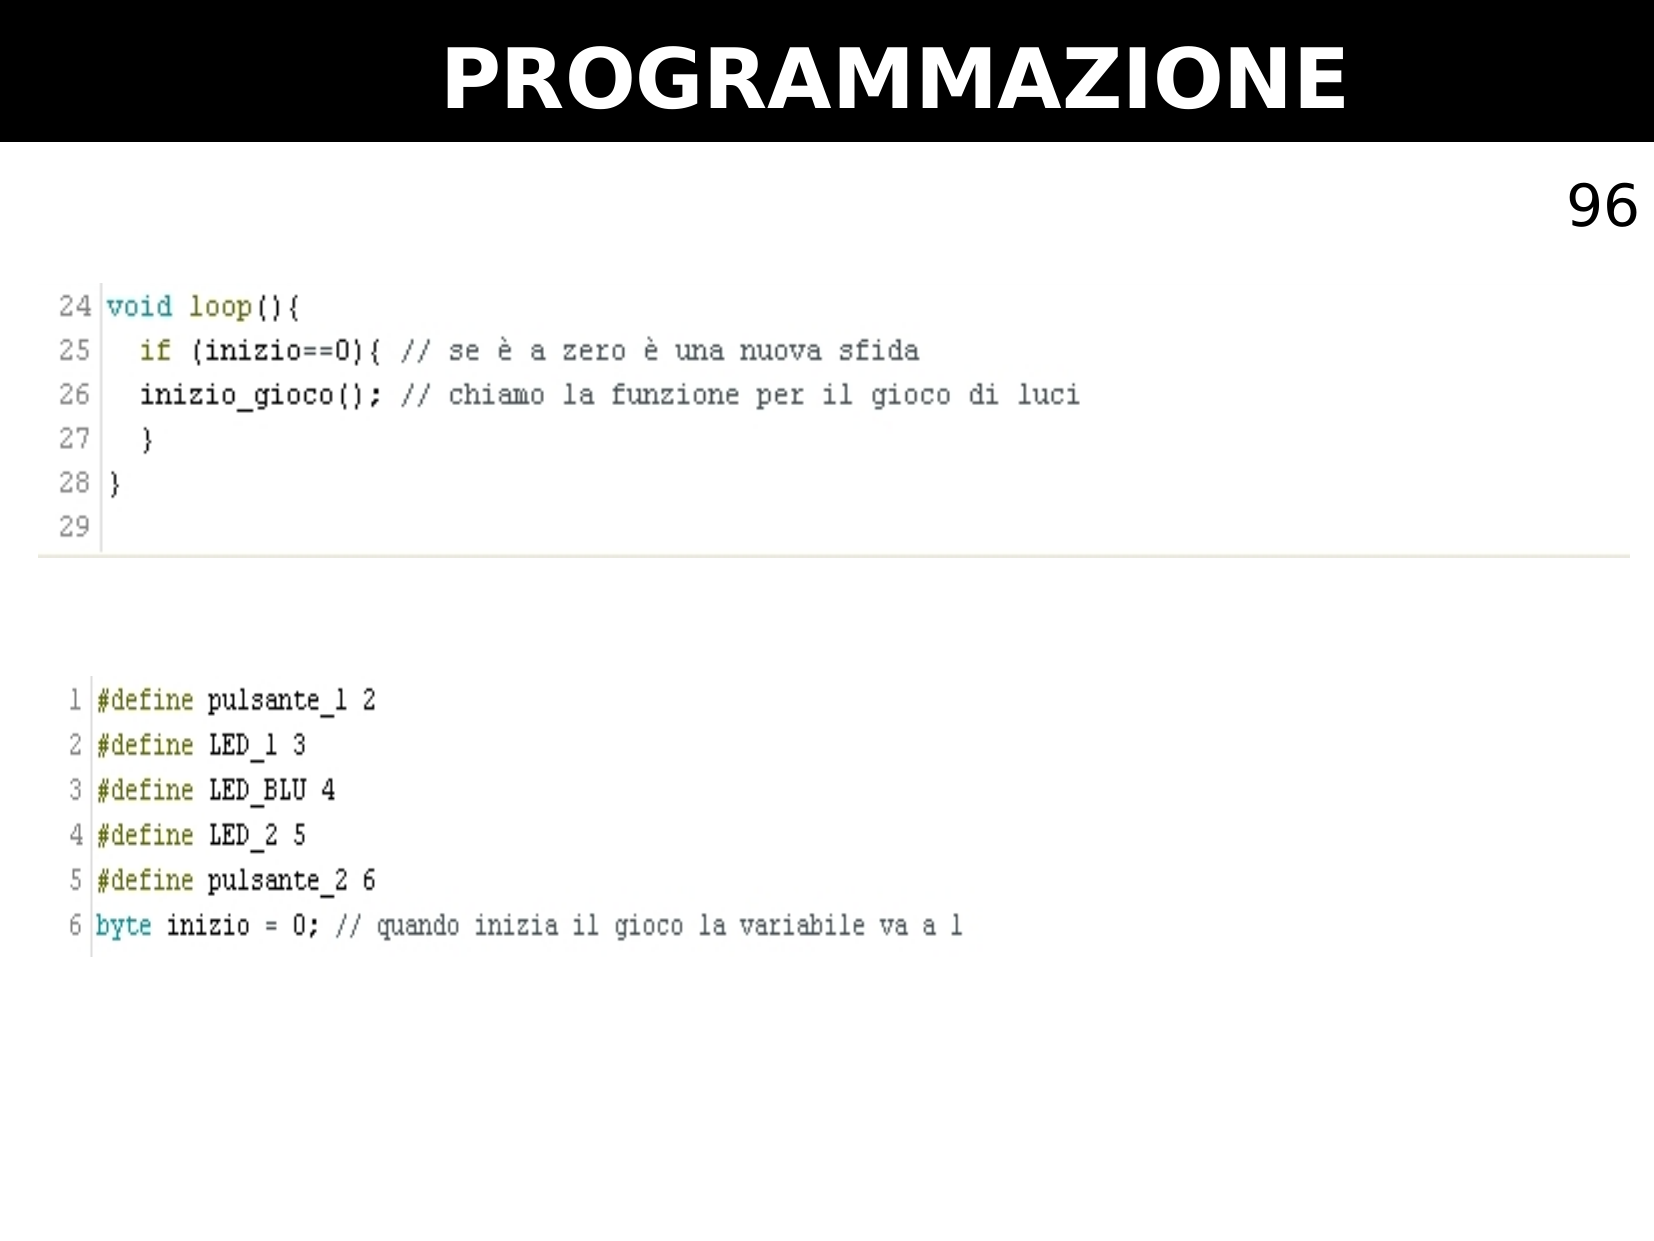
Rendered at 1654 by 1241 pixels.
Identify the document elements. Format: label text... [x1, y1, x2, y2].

text_box PROGRAMMAZIONE [425, 23, 1366, 136]
text_box [0, 0, 1654, 142]
text_box 96 [1551, 165, 1654, 249]
picture [38, 283, 1630, 558]
picture [23, 676, 1394, 957]
